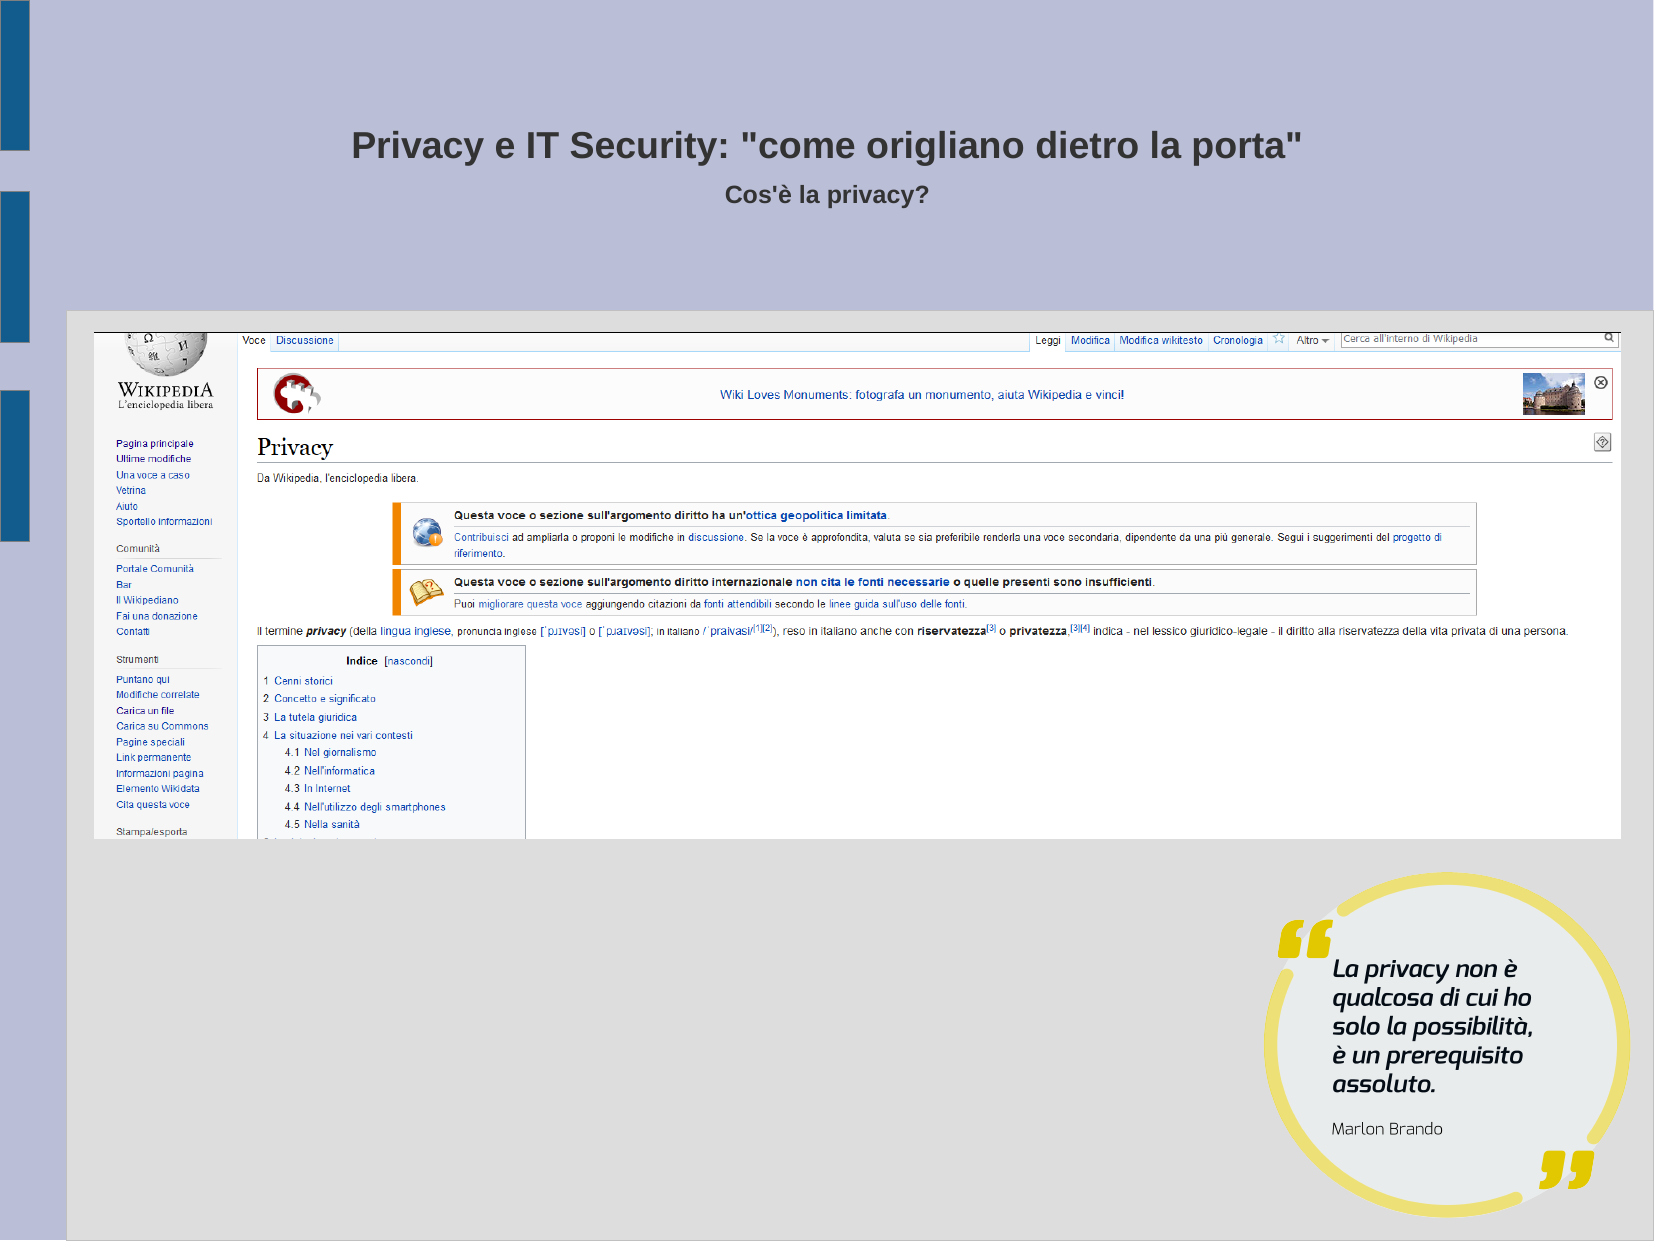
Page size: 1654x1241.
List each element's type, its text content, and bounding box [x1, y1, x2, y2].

picture [1240, 850, 1654, 1240]
picture [94, 332, 1621, 839]
title Cos'è la privacy? [121, 201, 1534, 299]
title Privacy e IT Security: "come origliano dietro la porta" [121, 91, 1534, 201]
